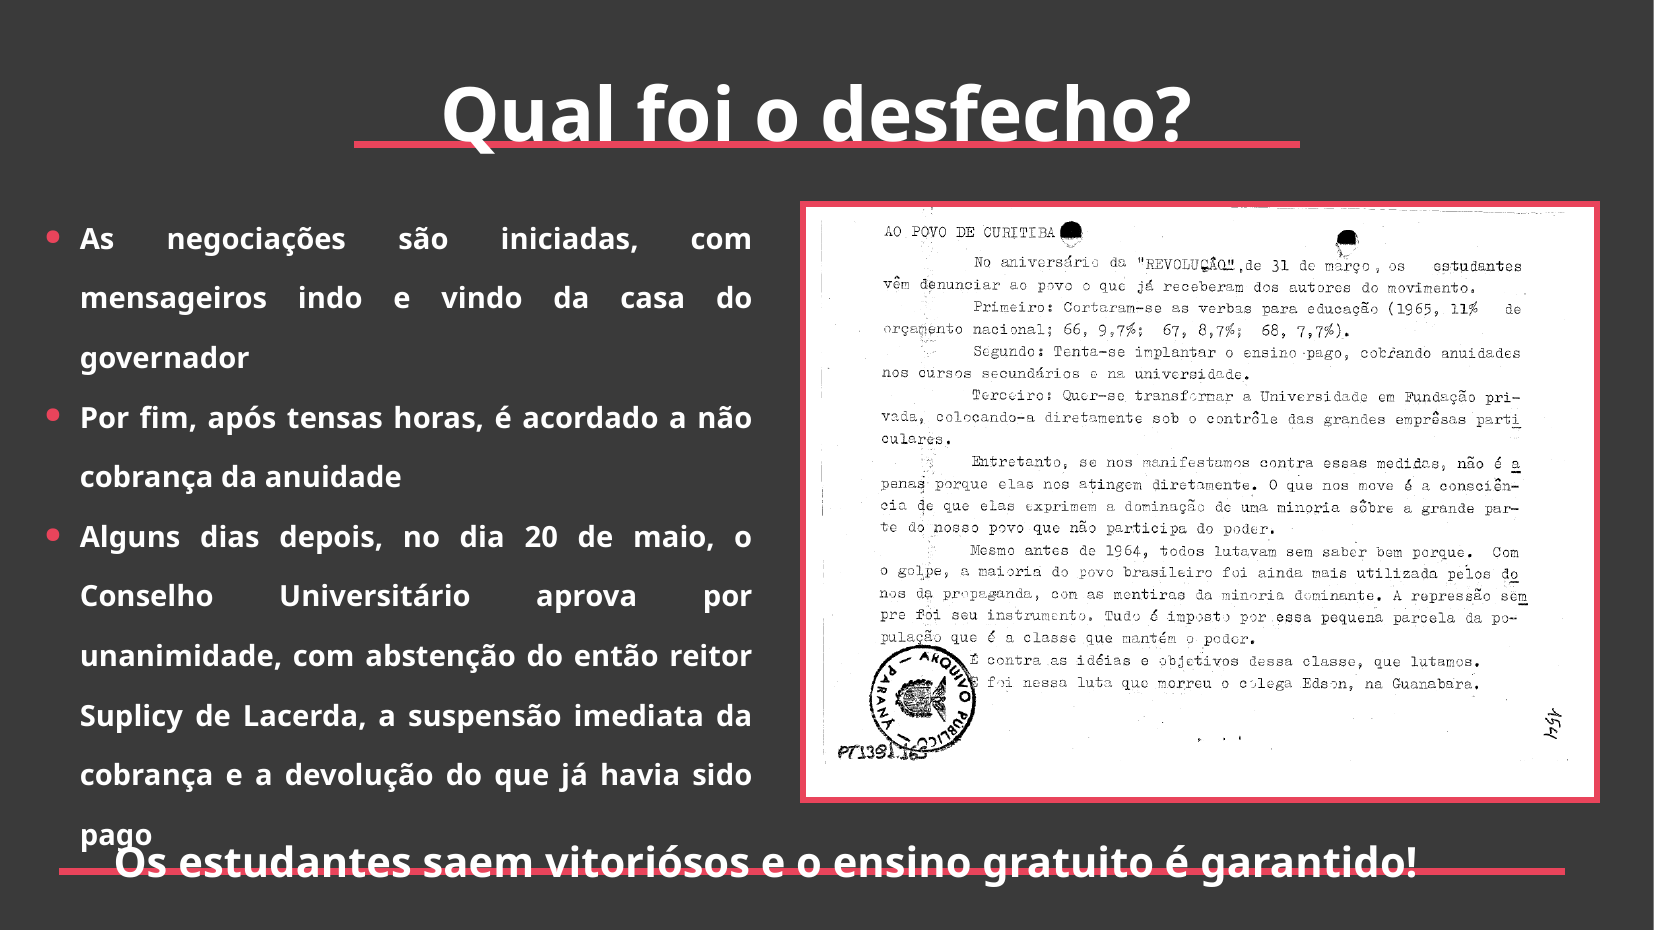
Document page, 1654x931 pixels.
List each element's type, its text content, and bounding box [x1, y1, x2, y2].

text_box Qual foi o desfecho? [88, 58, 1565, 178]
text_box [1536, 868, 1565, 875]
text_box Os estudantes saem vitoriósos e o ensino gratuito é garantido! [63, 797, 1536, 892]
text_box As negociações são iniciadas, com mensageiros indo e vindo da casa do governador Por fim, após tensas horas, é acordado a não cobrança da anuidade Alguns dias depois, no dia 20 de maio, o Conselho Universitário aprova por unanimidade, com abstenção do então reitor Suplicy de Lacerda, a suspensão imediata da cobrança e a devolução do que já havia sido pago [29, 190, 768, 827]
picture [805, 206, 1595, 798]
